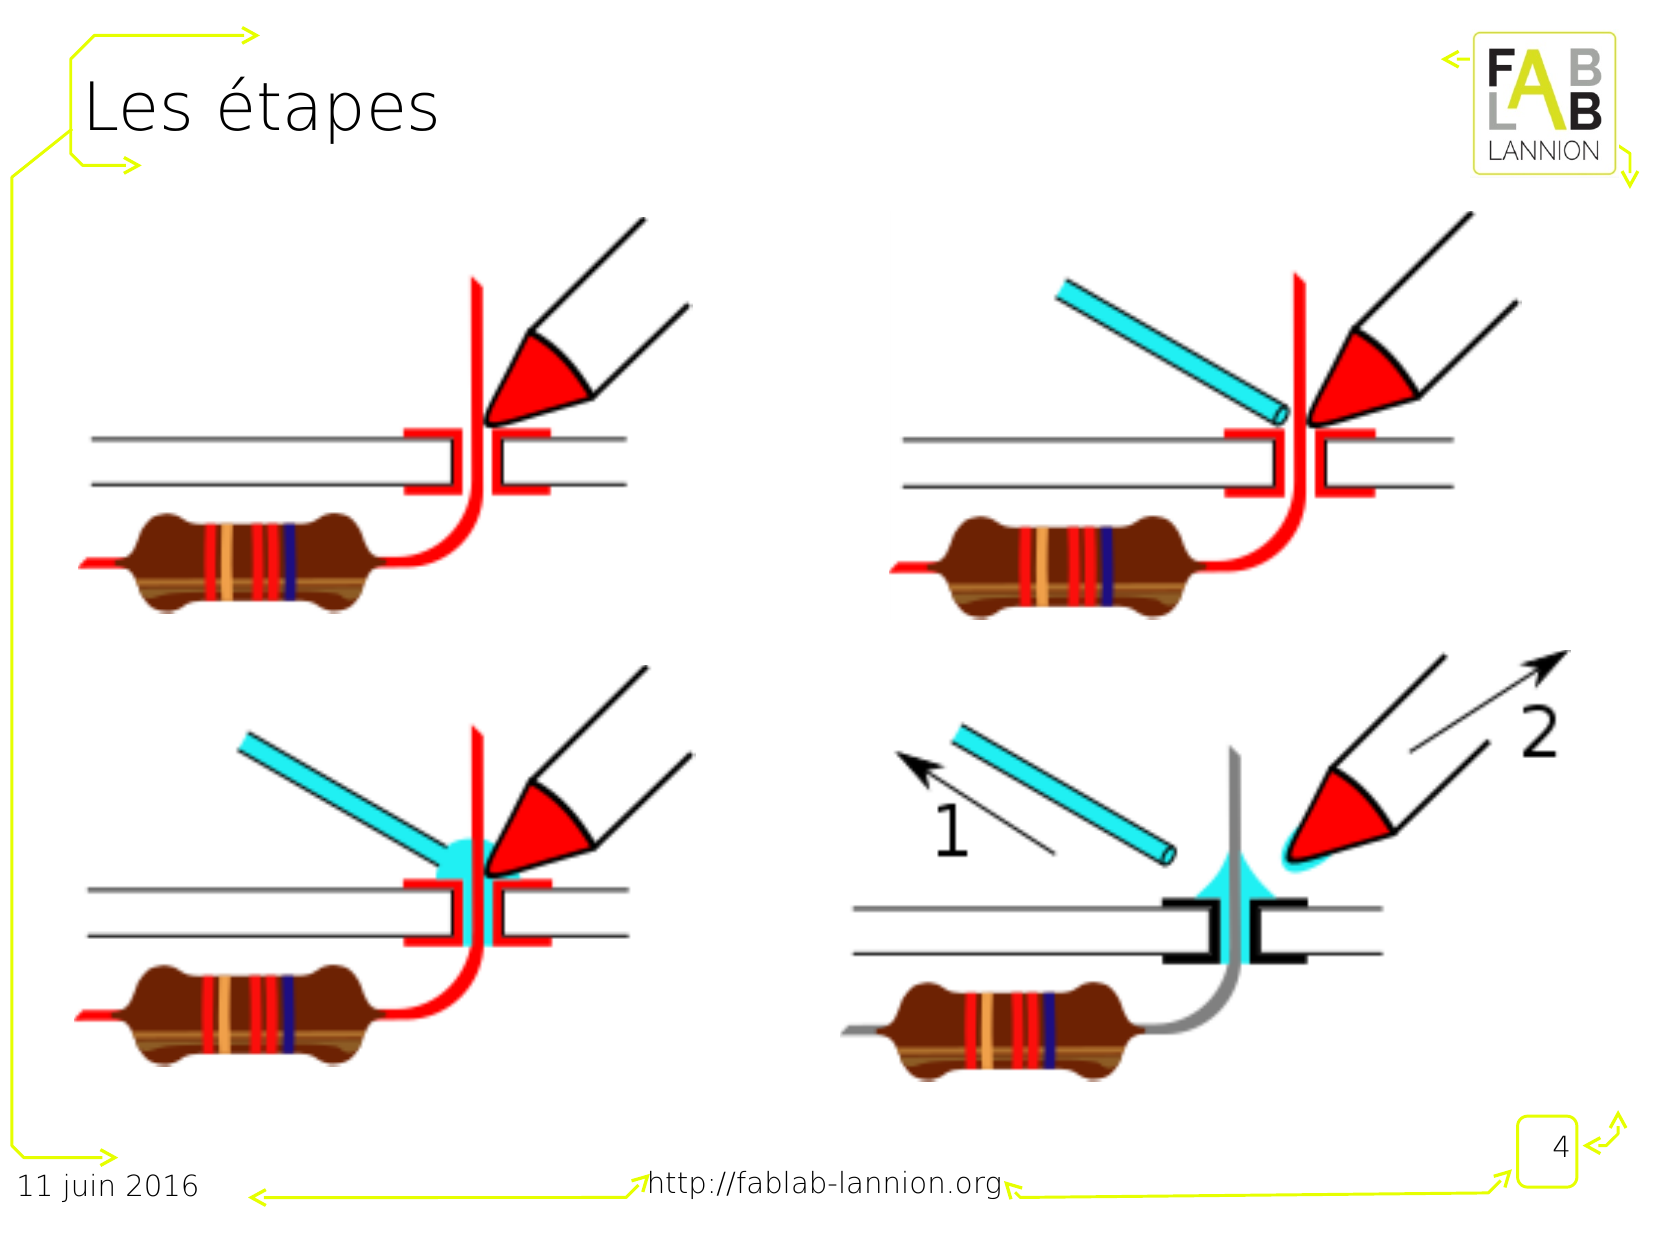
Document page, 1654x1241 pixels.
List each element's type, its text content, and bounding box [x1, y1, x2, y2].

title Les étapes [82, 49, 1441, 166]
picture [78, 217, 693, 614]
picture [1470, 29, 1619, 178]
picture [889, 211, 1522, 620]
picture [840, 650, 1571, 1082]
picture [74, 665, 696, 1067]
